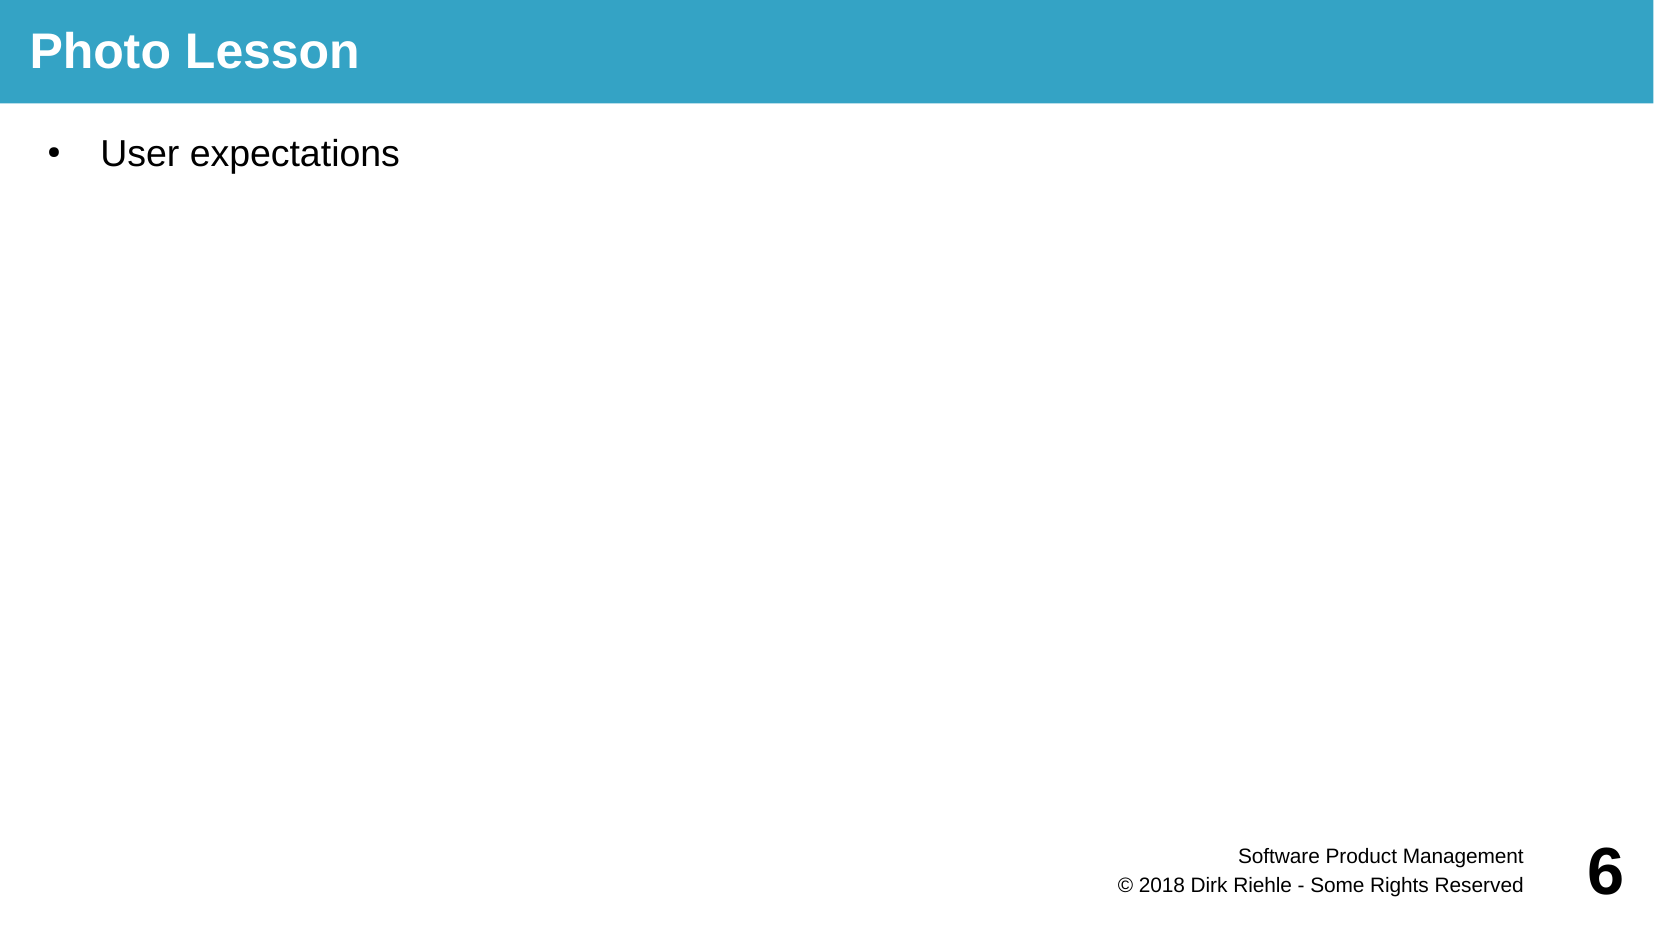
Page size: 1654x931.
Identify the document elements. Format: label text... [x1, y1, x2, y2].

title Photo Lesson [0, 0, 1654, 104]
list User expectations [29, 132, 1625, 813]
